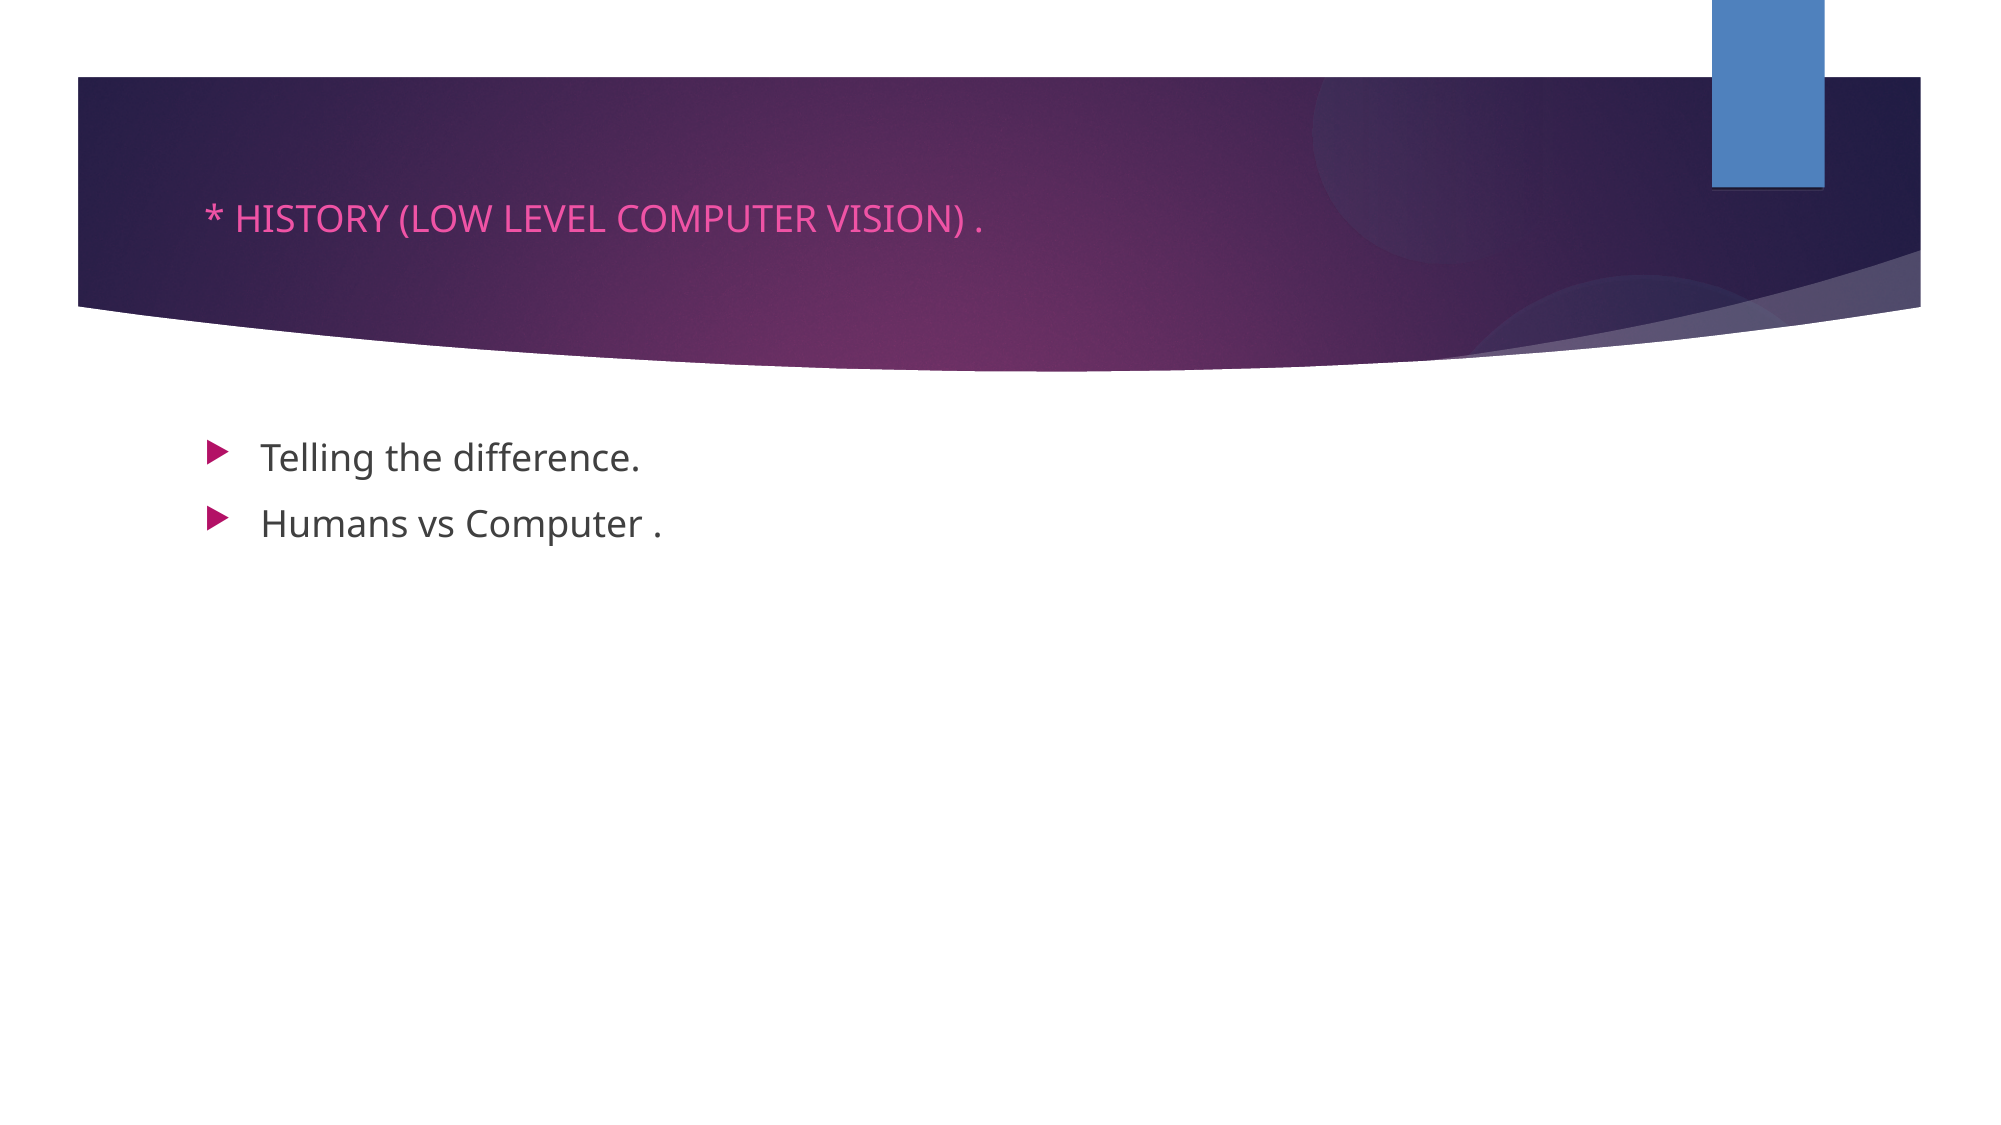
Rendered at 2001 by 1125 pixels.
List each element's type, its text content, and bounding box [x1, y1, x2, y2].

picture [79, 78, 1920, 371]
text_box Telling the difference. Humans vs Computer . [189, 427, 1638, 988]
text_box * History (Low level computer vision) . [189, 159, 1627, 276]
